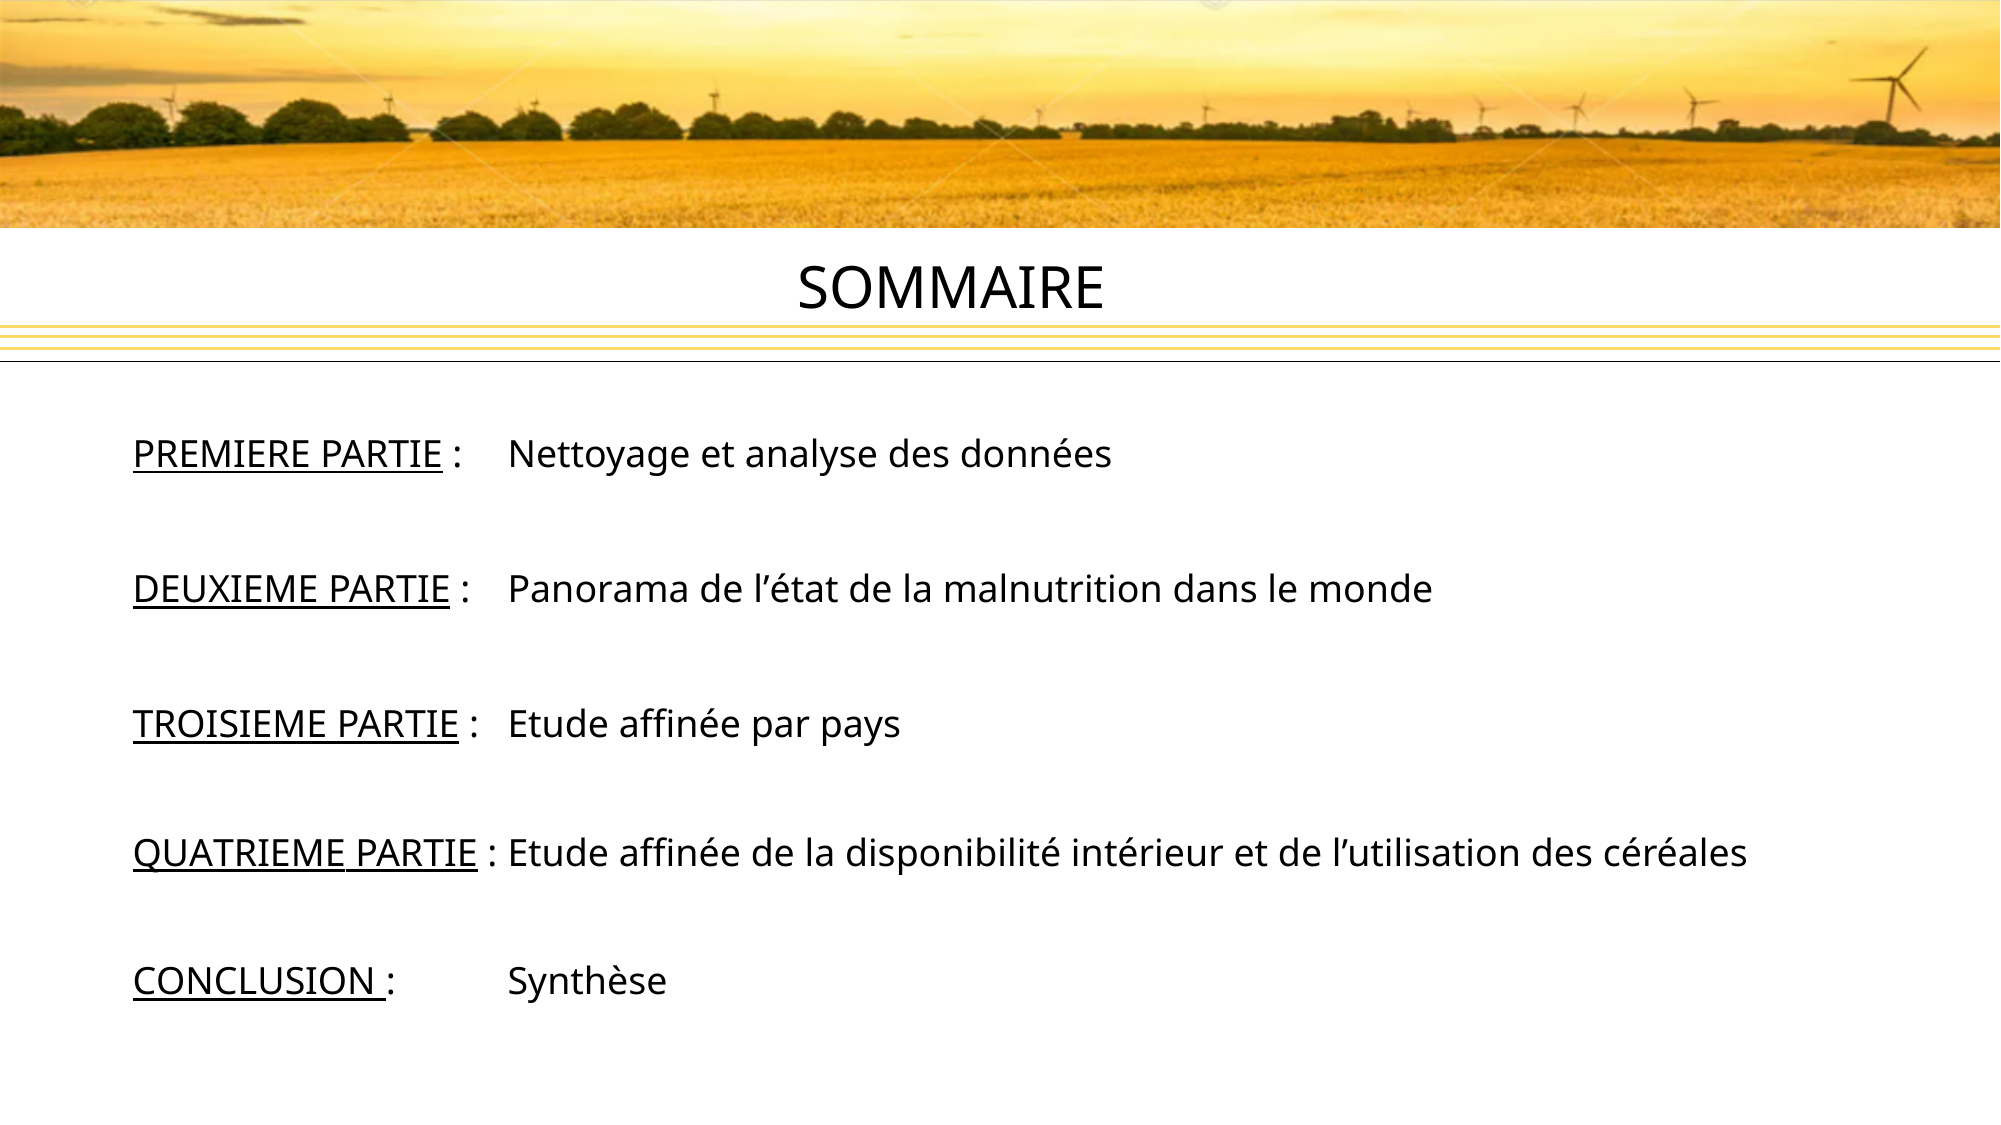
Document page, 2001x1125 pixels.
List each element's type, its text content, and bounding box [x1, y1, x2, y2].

text_box PREMIERE PARTIE : Nettoyage et analyse des données [117, 422, 2000, 484]
picture [0, 0, 2000, 228]
text_box DEUXIEME PARTIE : Panorama de l’état de la malnutrition dans le monde [117, 557, 2000, 619]
text_box CONCLUSION : Synthèse [117, 949, 1912, 1011]
text_box QUATRIEME PARTIE : Etude affinée de la disponibilité intérieur et de l’utilisation des céréales [117, 821, 1938, 882]
text_box TROISIEME PARTIE : Etude affinée par pays [117, 692, 1938, 754]
text_box SOMMAIRE [540, 243, 1364, 325]
